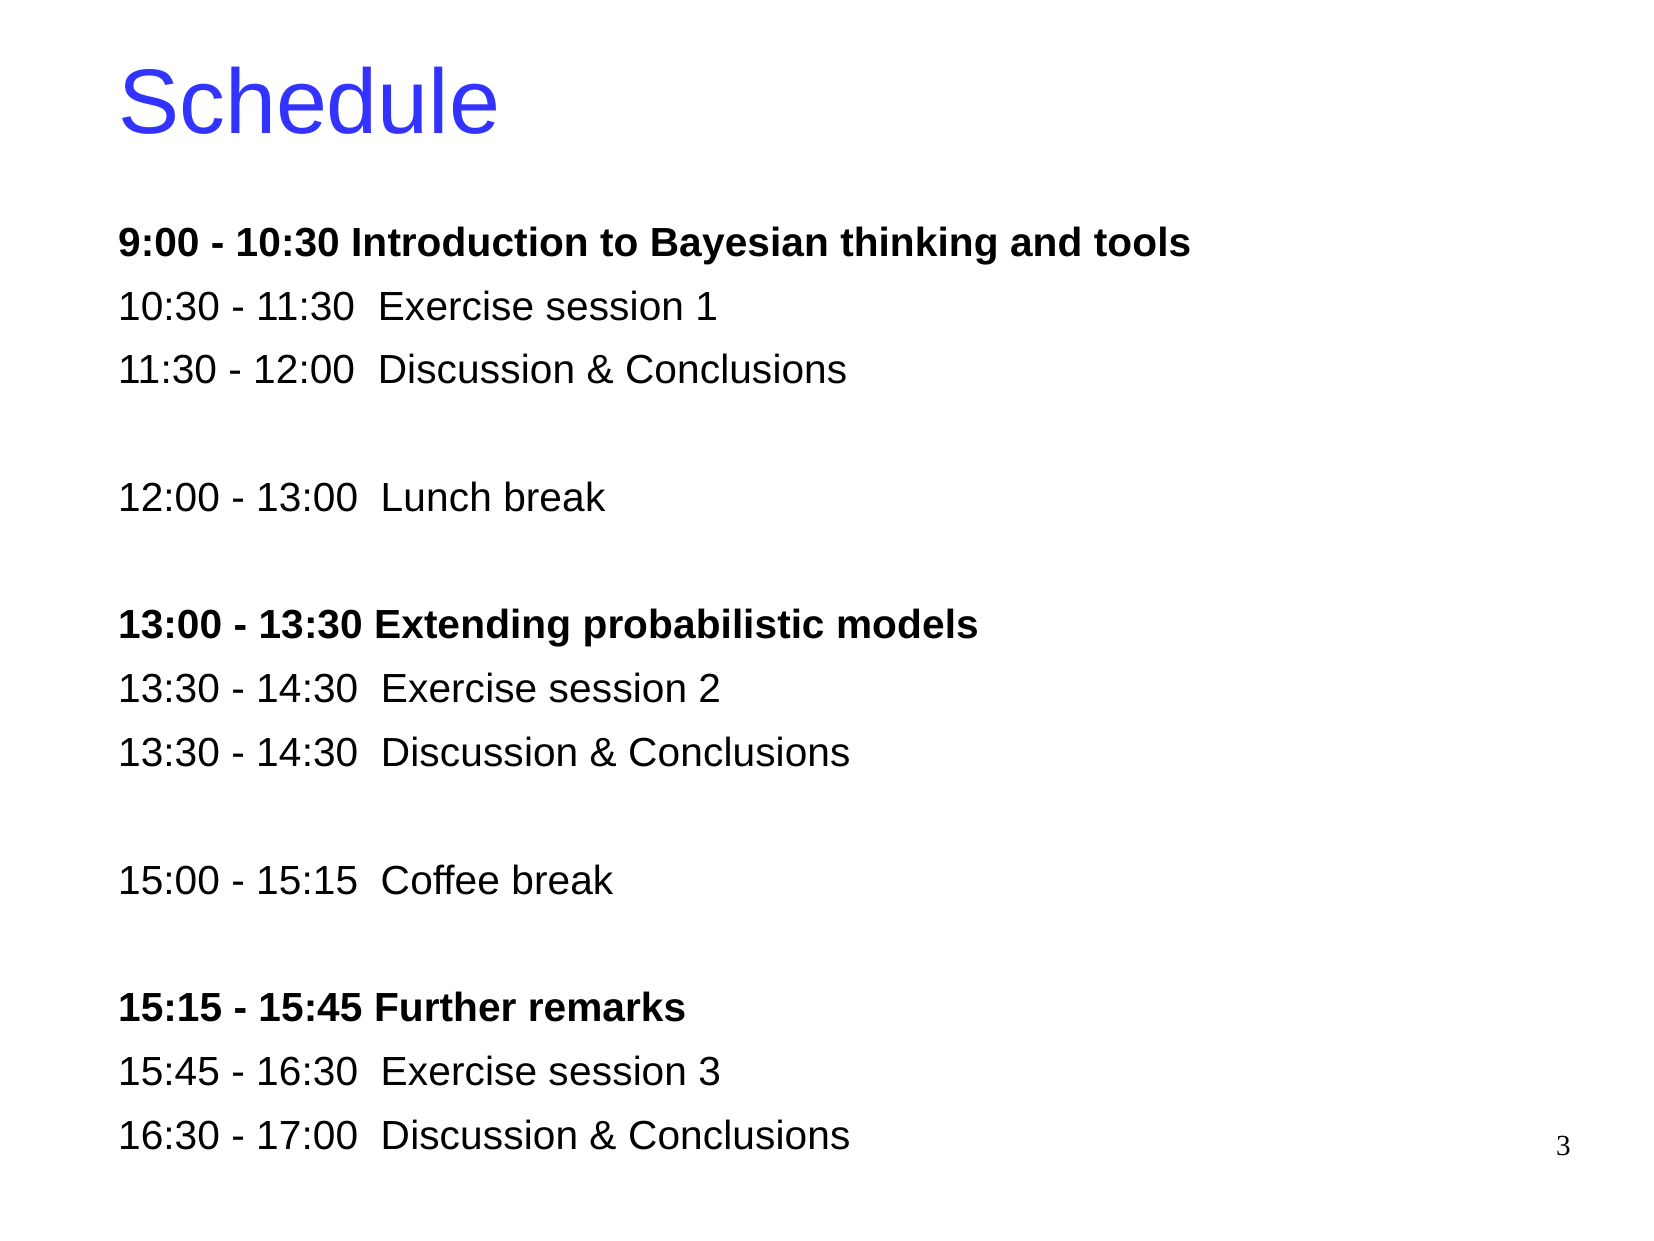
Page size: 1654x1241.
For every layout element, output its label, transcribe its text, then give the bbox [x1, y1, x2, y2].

title Schedule [82, 49, 1571, 257]
list 9:00 - 10:30 Introduction to Bayesian thinking and tools 10:30 - 11:30 Exercise session 1 11:30 - 12:00 Discussion & Conclusions 12:00 - 13:00 Lunch break 13:00 - ​13:30 Extending probabilistic models 13:30 - ​14:30 Exercise session 2 13:30 - ​14:30 Discussion & Conclusions 15:00 - 15:15 Coffee break 15:15 - 15:45 Further remarks 15:45 - 16:30 Exercise session 3 16:30 - 17:00 Discussion & Conclusions [118, 219, 1607, 1166]
